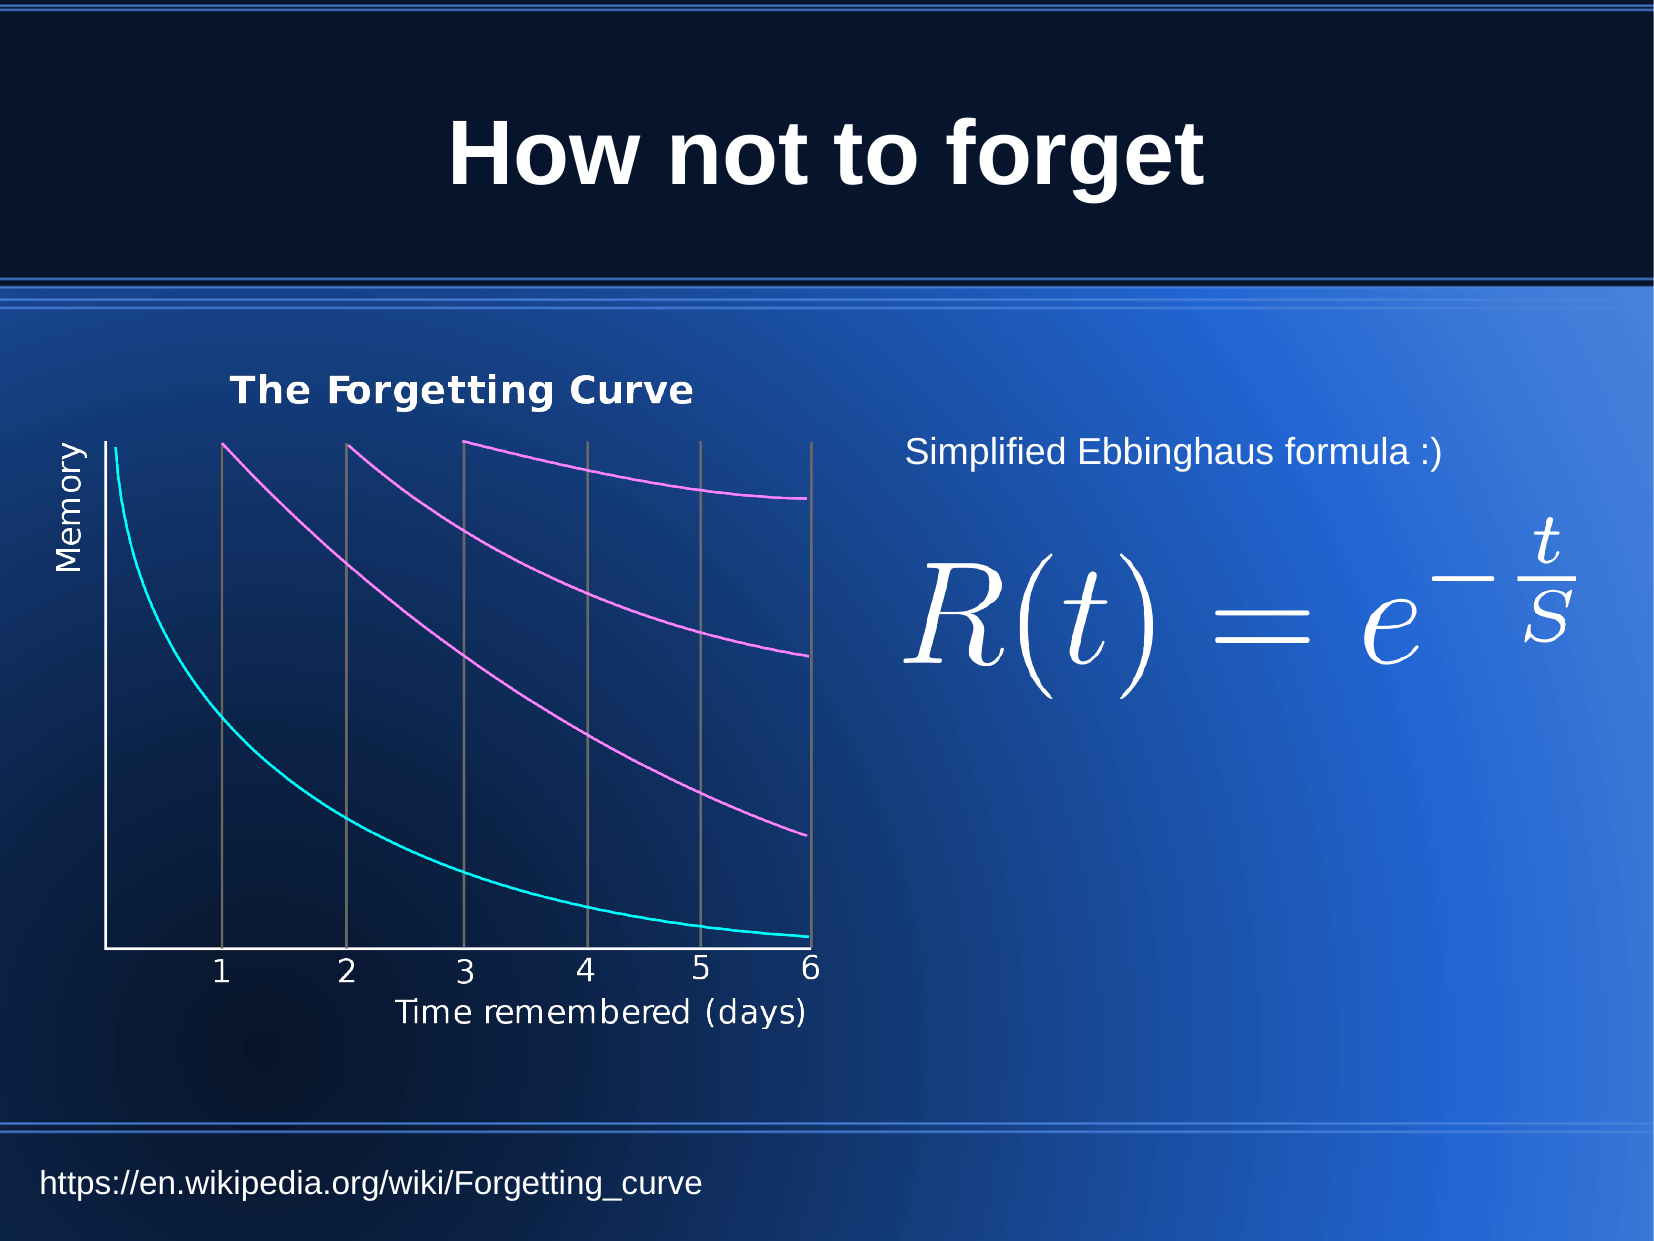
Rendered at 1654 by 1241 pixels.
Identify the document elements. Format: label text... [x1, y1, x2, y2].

title How not to forget [82, 49, 1571, 257]
text_box Simplified Ebbinghaus formula :) [889, 422, 1460, 480]
text_box https://en.wikipedia.org/wiki/Forgetting_curve [24, 1157, 1654, 1218]
picture [0, 0, 1654, 1241]
